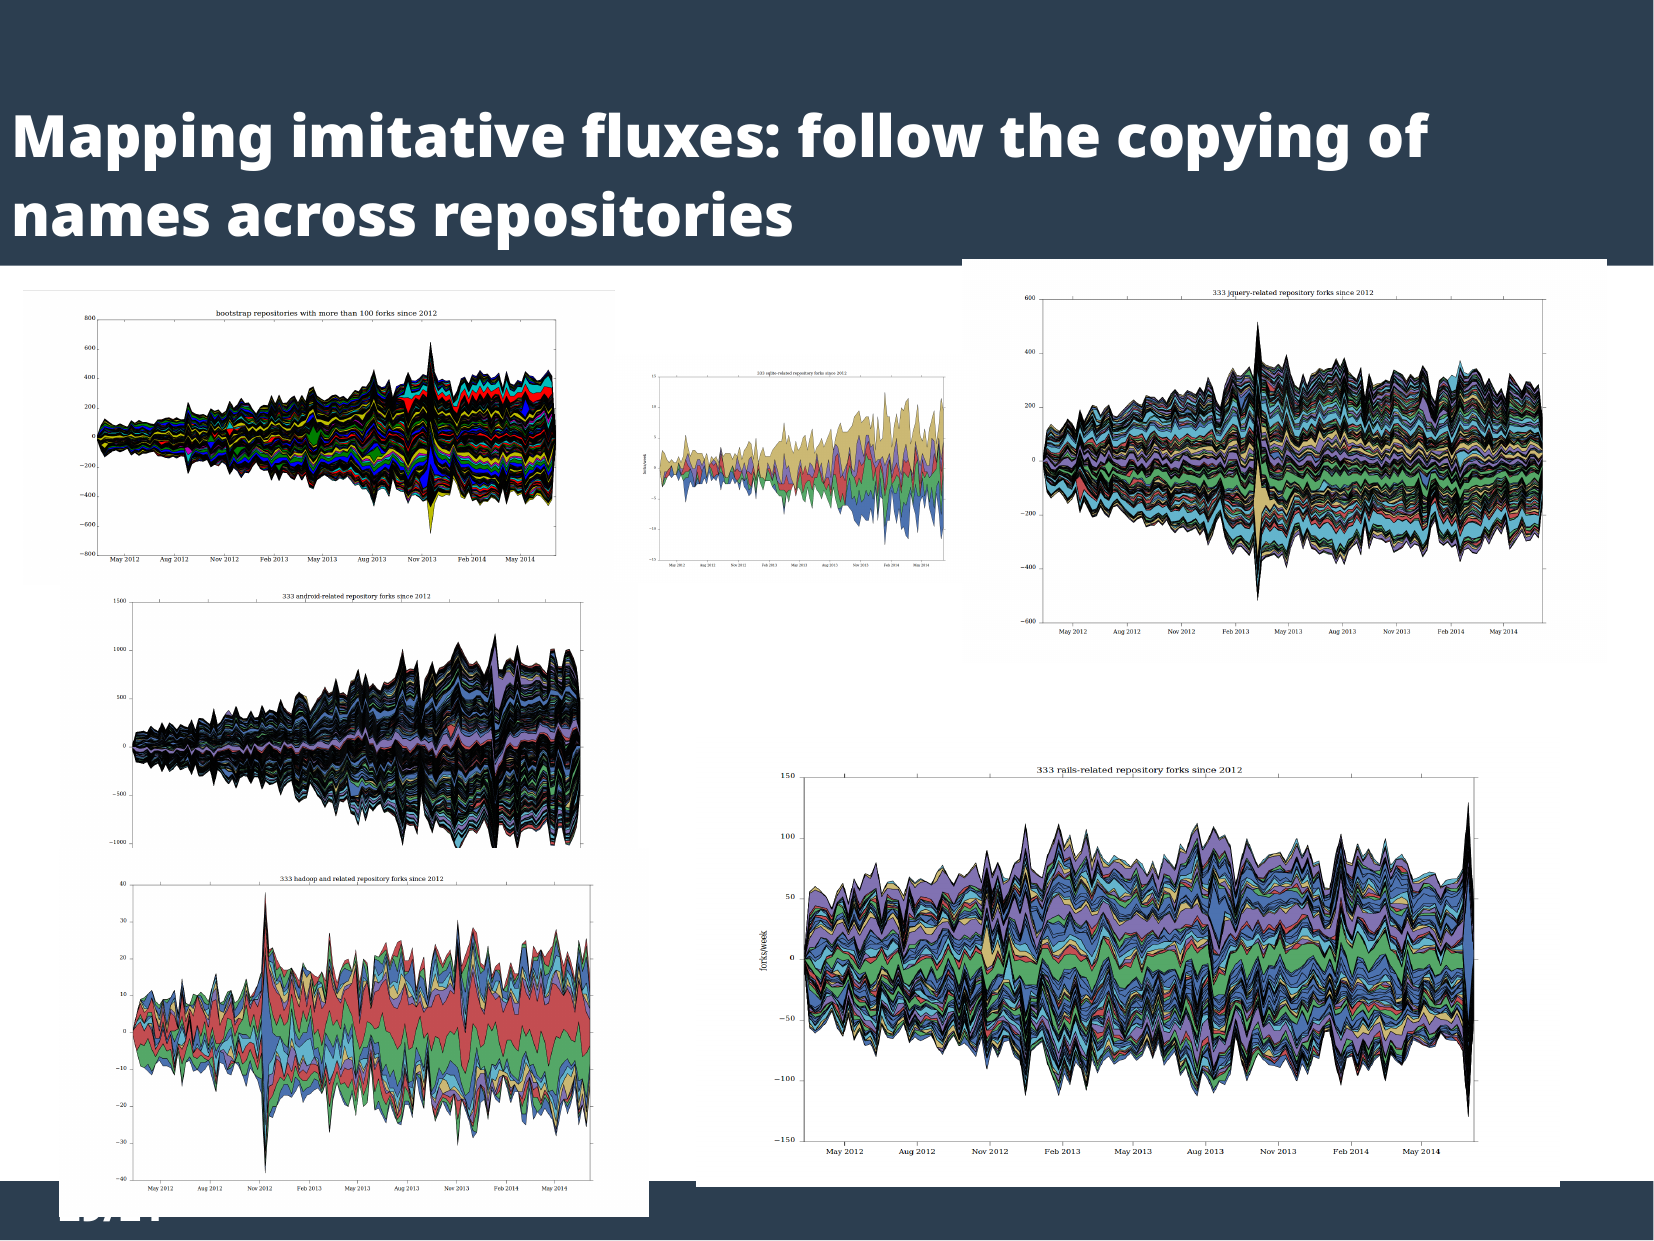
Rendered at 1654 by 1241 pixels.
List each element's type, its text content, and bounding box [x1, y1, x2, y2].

picture [696, 732, 1560, 1187]
picture [23, 259, 1607, 1217]
title Mapping imitative fluxes: follow the copying of names across repositories [11, 70, 1619, 278]
